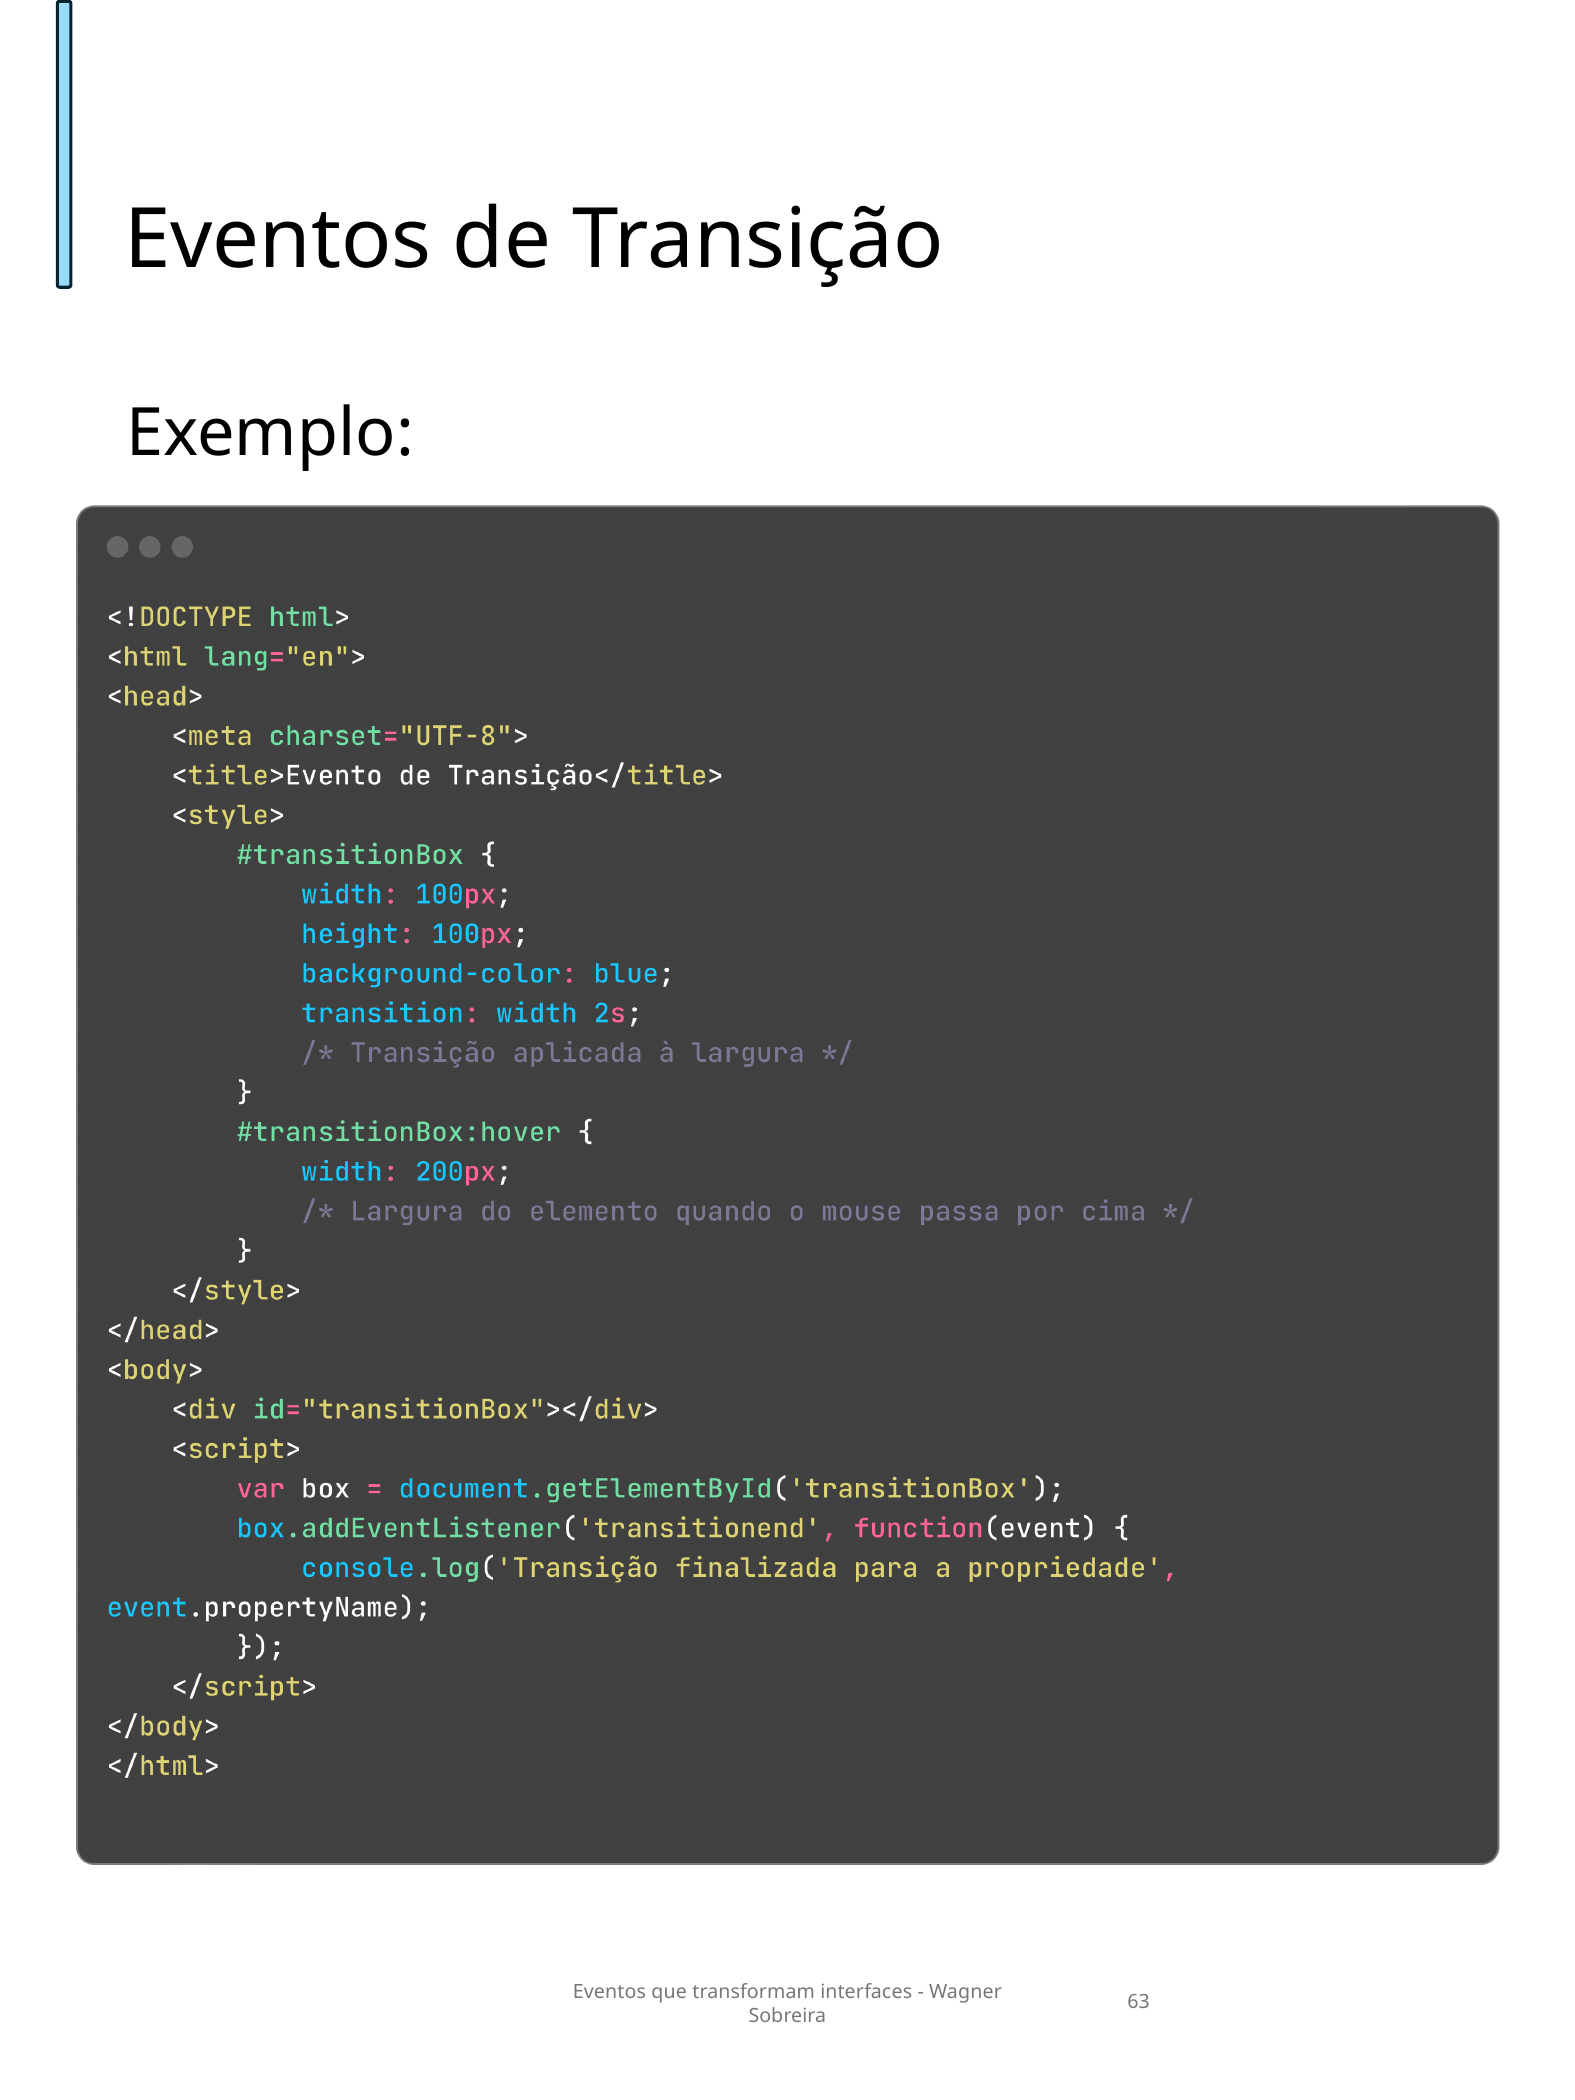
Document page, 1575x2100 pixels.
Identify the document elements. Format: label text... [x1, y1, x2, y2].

text_box [57, 1, 71, 288]
text_box Exemplo: [111, 390, 1476, 485]
slide_number 63 [1112, 1946, 1467, 2059]
footer Eventos que transformam interfaces - Wagner Sobreira [521, 1946, 1054, 2059]
text_box Eventos de Transição [109, 188, 1474, 343]
picture [0, 390, 1575, 1981]
